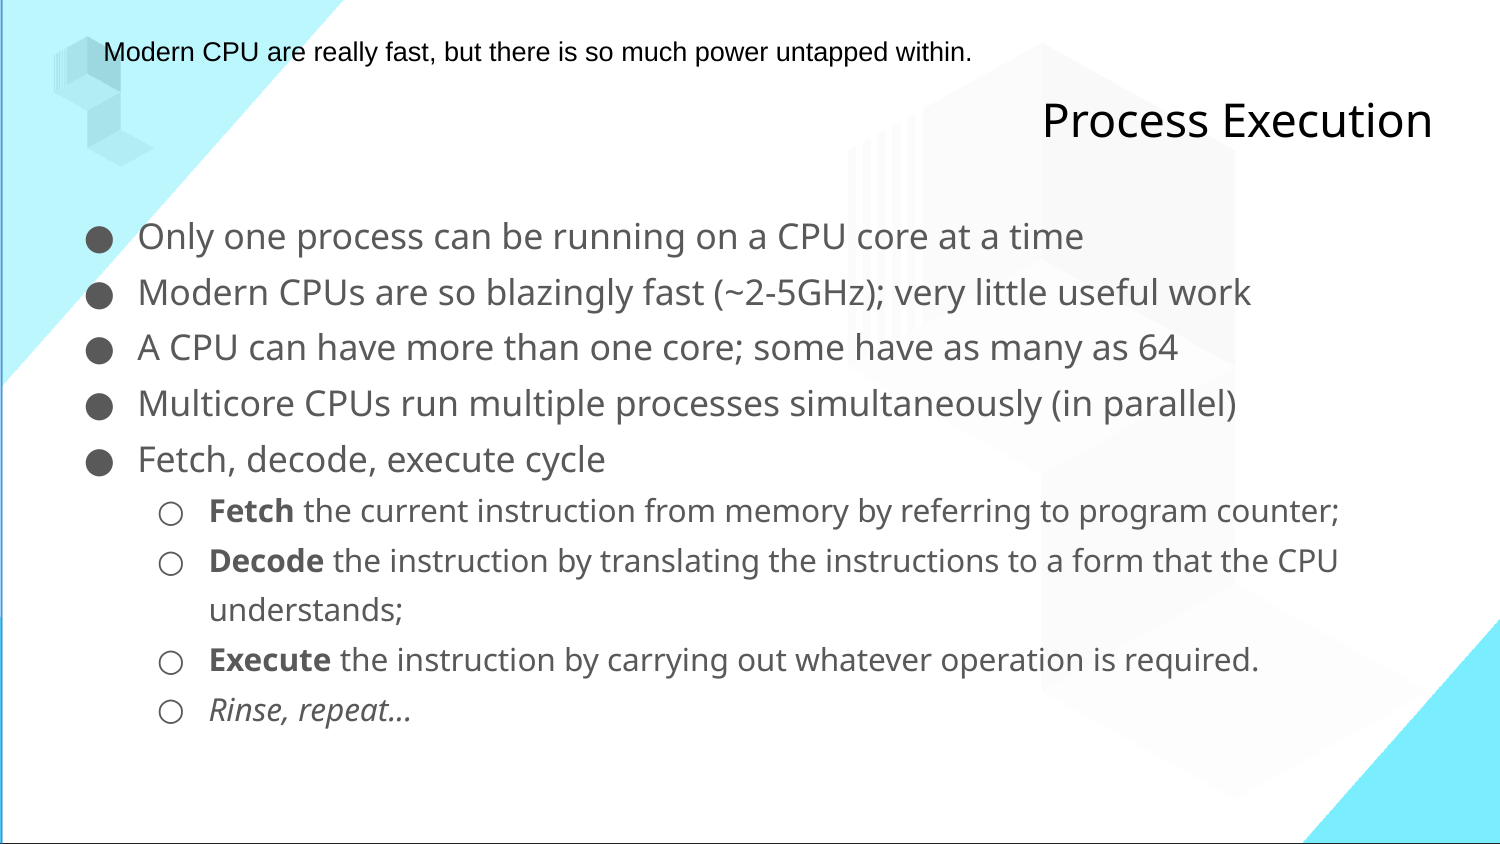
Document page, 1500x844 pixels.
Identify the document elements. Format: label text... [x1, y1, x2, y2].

picture [0, 0, 1500, 844]
title Process Execution [51, 72, 1449, 167]
list Only one process can be running on a CPU core at a time Modern CPUs are so blazingly fast (~2-5GHz); very little useful work A CPU can have more than one core; some have as many as 64 Multicore CPUs run multiple processes simultaneously (in parallel) Fetch, decode, execute cycle Fetch the current instruction from memory by referring to program counter; Decode the instruction by translating the instructions to a form that the CPU understands; Execute the instruction by carrying out whatever operation is required. Rinse, repeat... [51, 189, 1449, 750]
text_box Modern CPU are really fast, but there is so much power untapped within. [88, 29, 987, 75]
